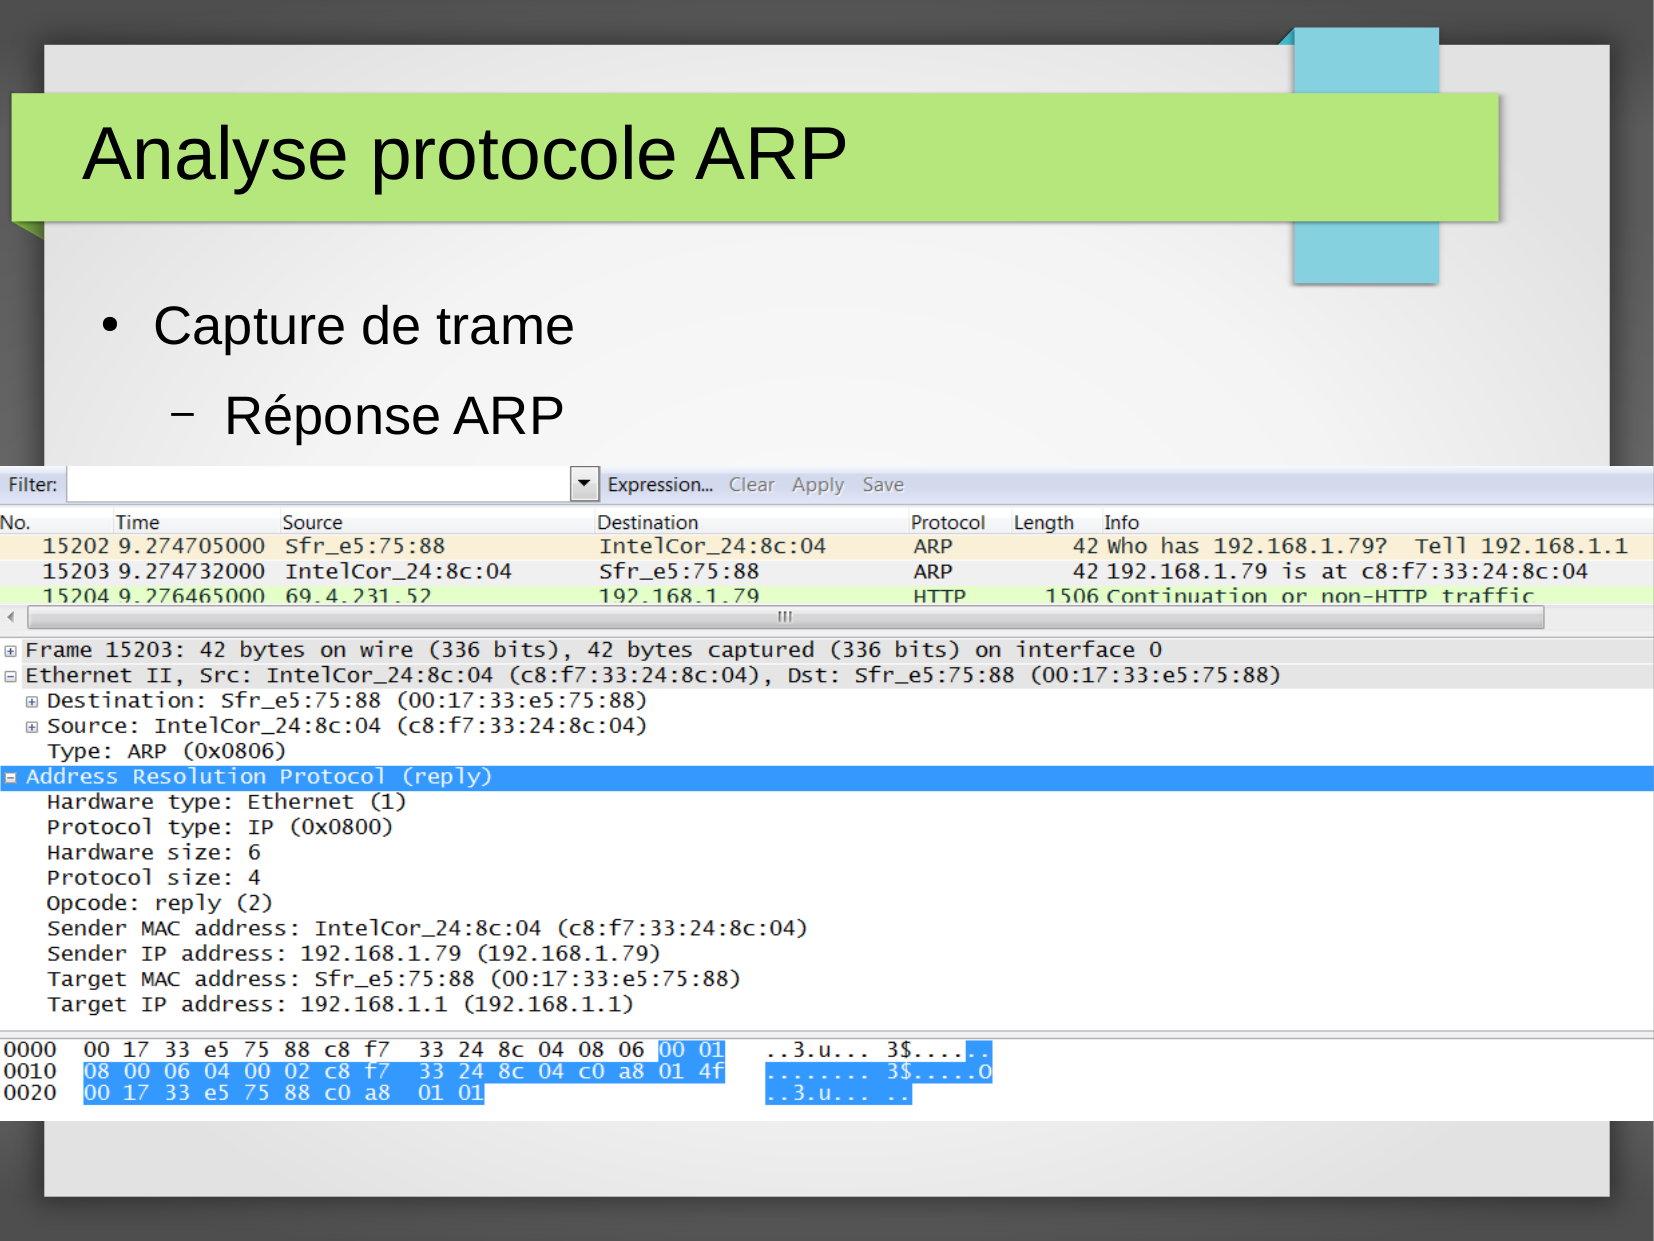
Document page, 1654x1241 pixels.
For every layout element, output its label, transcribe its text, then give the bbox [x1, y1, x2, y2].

picture [0, 0, 1654, 1241]
title Analyse protocole ARP [82, 94, 1264, 213]
list Capture de trame Réponse ARP [82, 295, 1571, 466]
